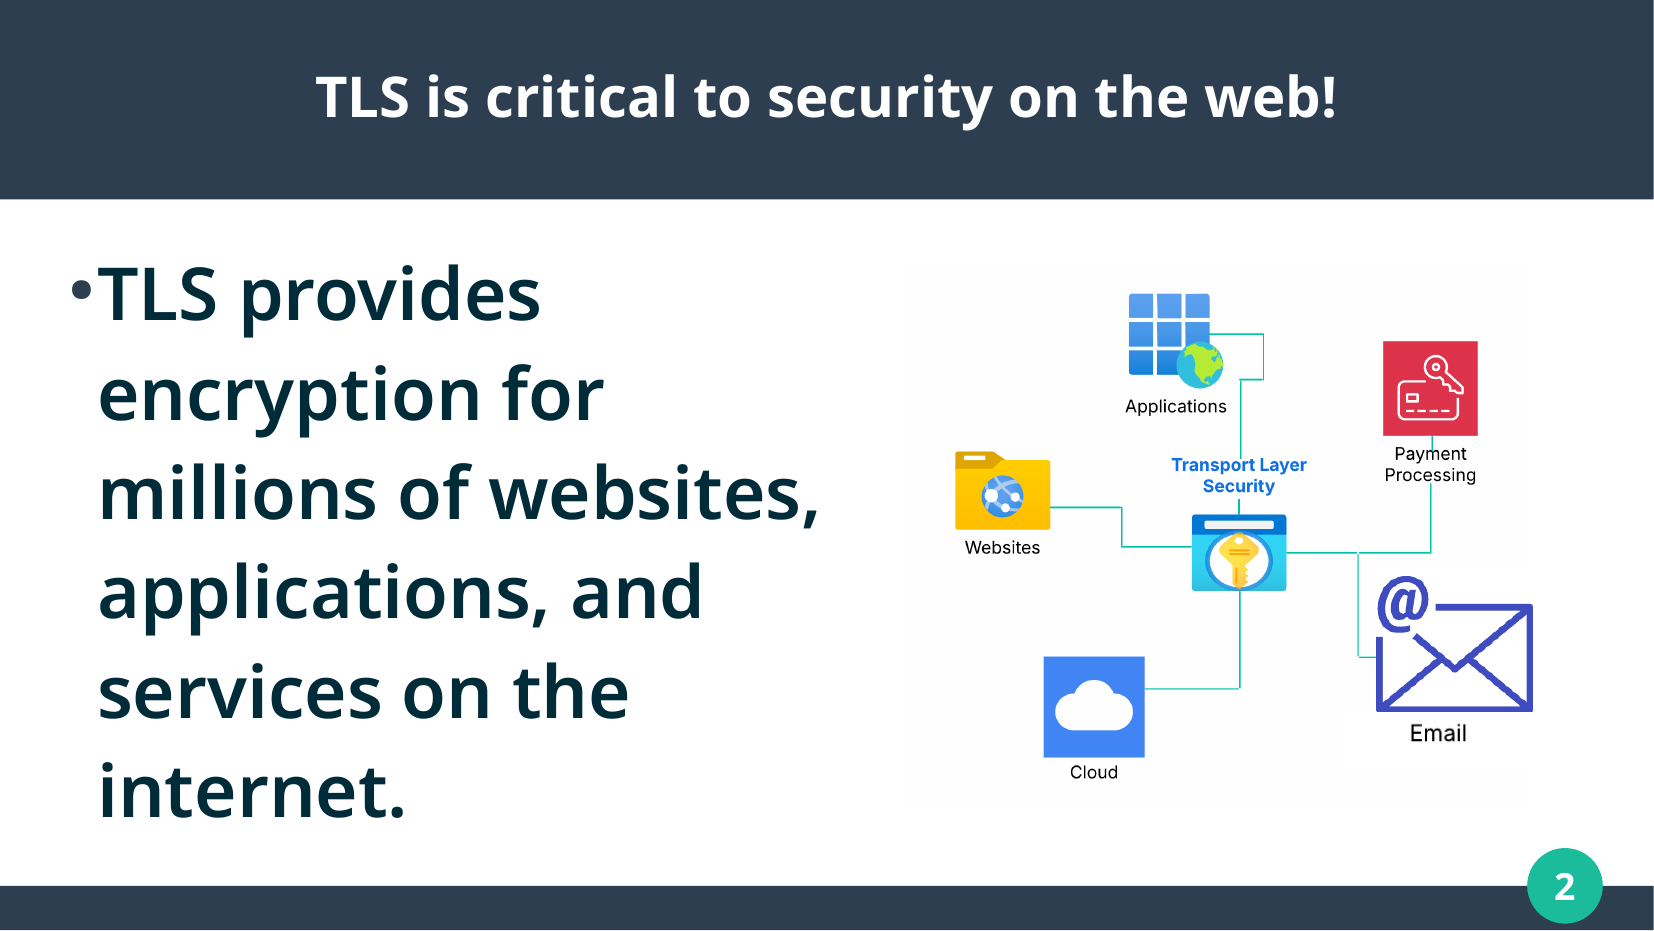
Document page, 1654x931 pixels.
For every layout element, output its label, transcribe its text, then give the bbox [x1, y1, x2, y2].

list TLS provides encryption for millions of websites, applications, and services on the internet. [59, 242, 826, 863]
title TLS is critical to security on the web! [59, 37, 1595, 156]
picture [900, 262, 1538, 810]
